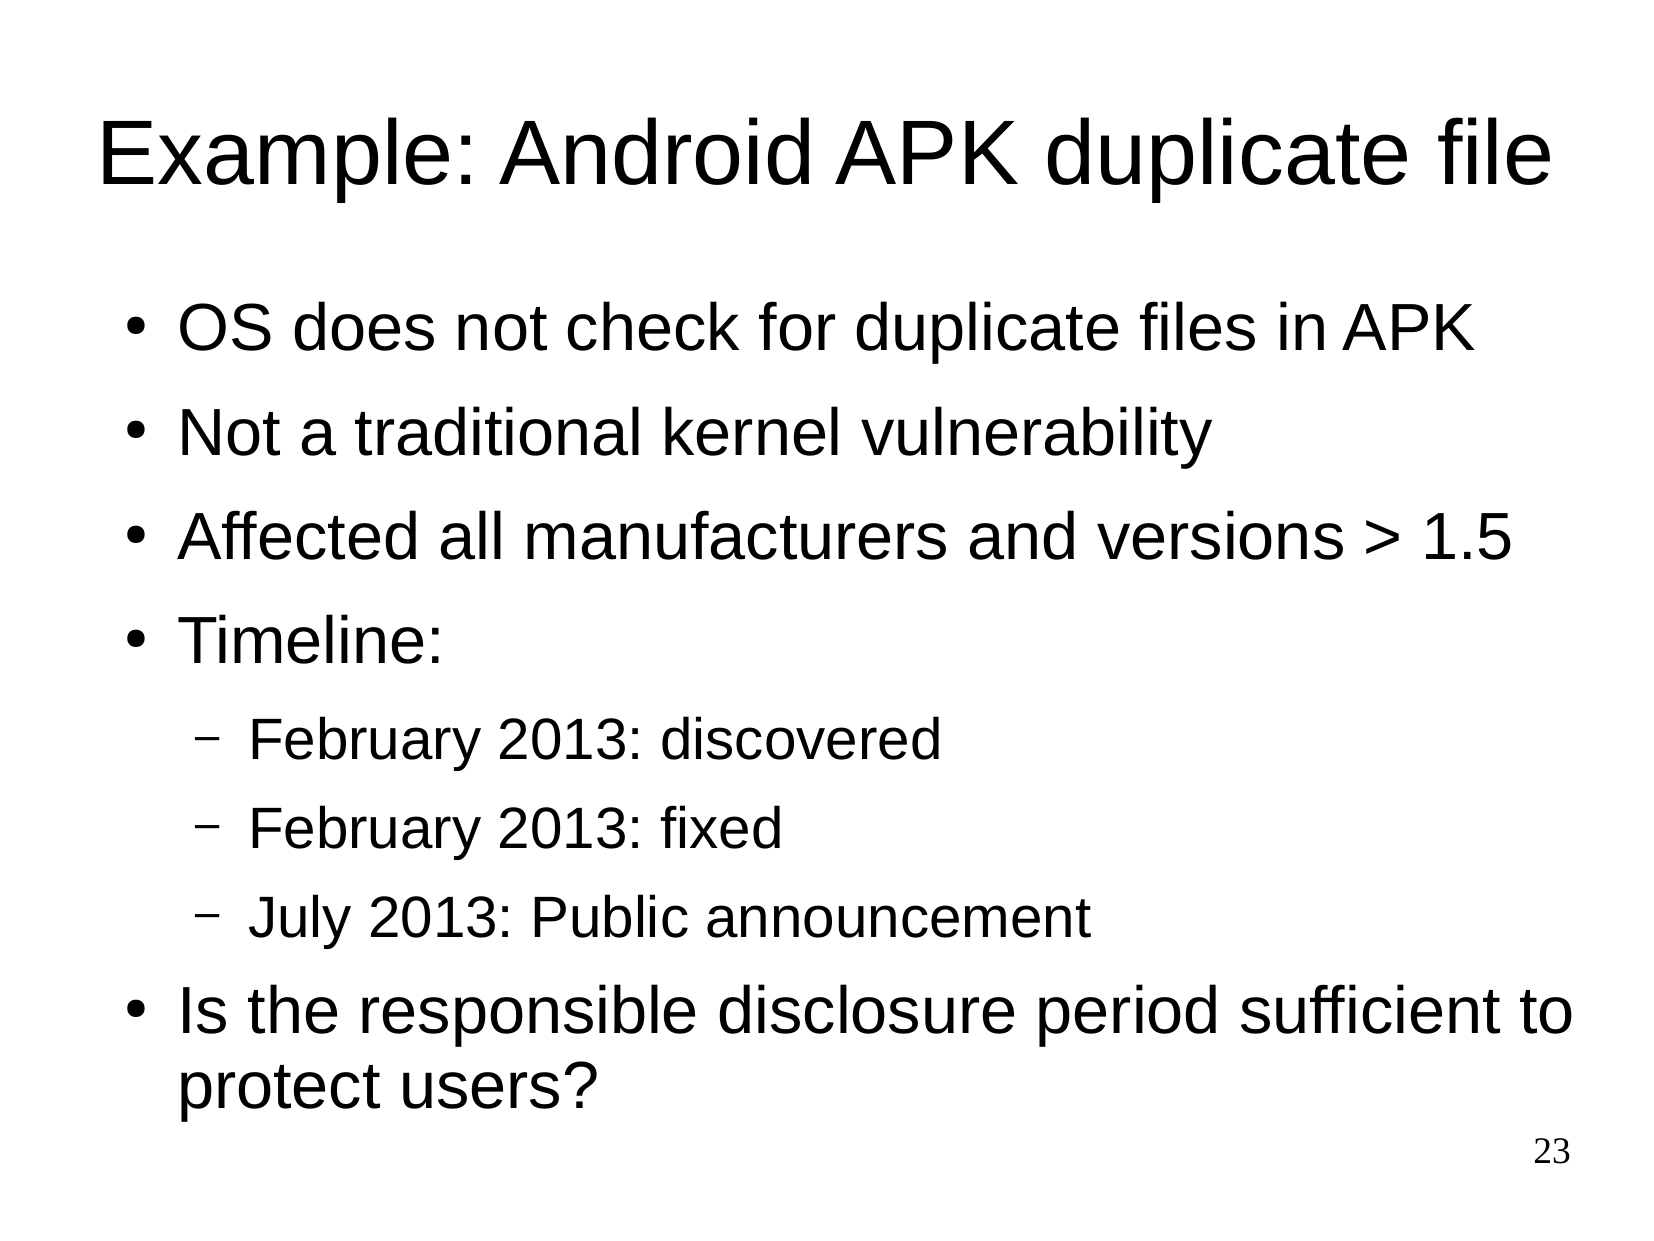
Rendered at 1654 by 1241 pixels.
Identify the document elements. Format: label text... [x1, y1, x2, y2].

title Example: Android APK duplicate file [82, 49, 1571, 257]
list OS does not check for duplicate files in APK Not a traditional kernel vulnerability Affected all manufacturers and versions > 1.5 Timeline: February 2013: discovered February 2013: fixed July 2013: Public announcement Is the responsible disclosure period sufficient to protect users? [106, 290, 1595, 1124]
